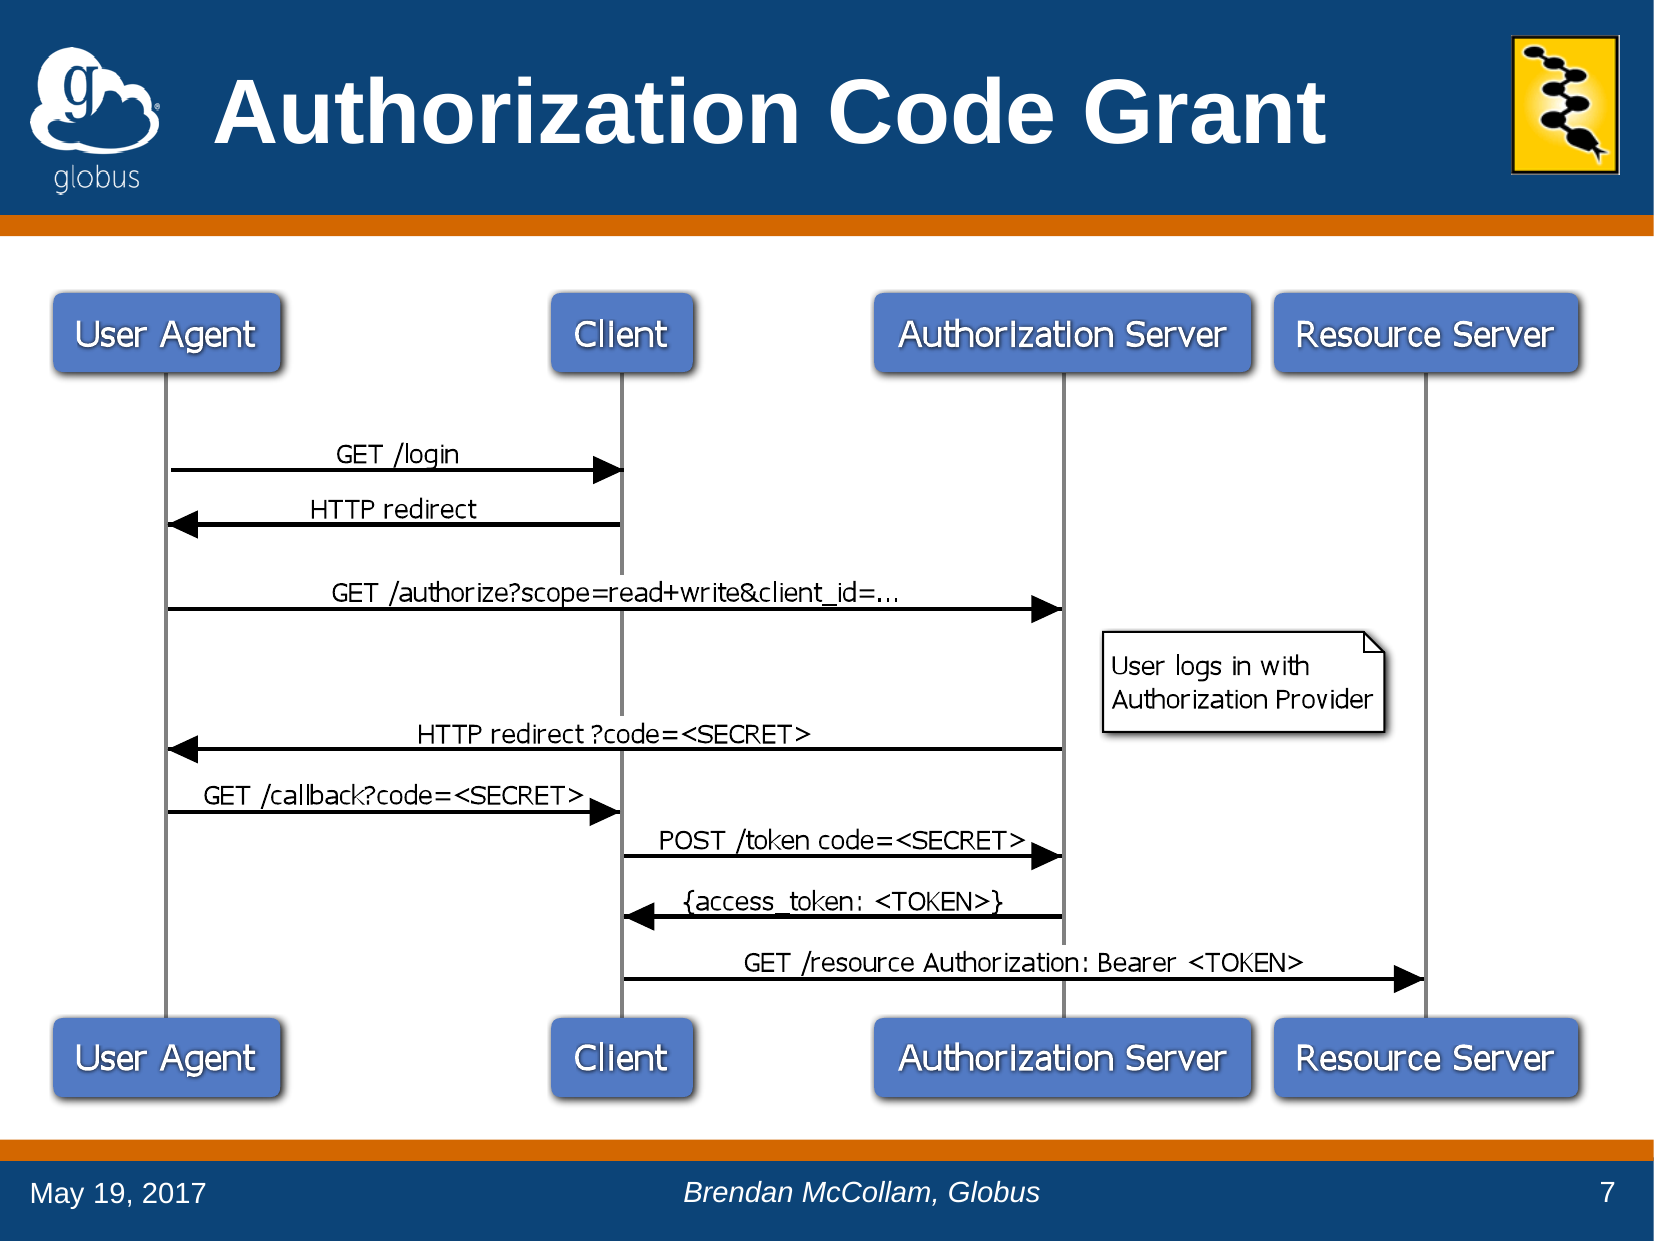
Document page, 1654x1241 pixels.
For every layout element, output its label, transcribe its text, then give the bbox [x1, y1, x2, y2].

picture [1511, 35, 1620, 175]
picture [30, 47, 160, 195]
picture [20, 248, 1630, 1170]
title Authorization Code Grant [212, 8, 1465, 216]
